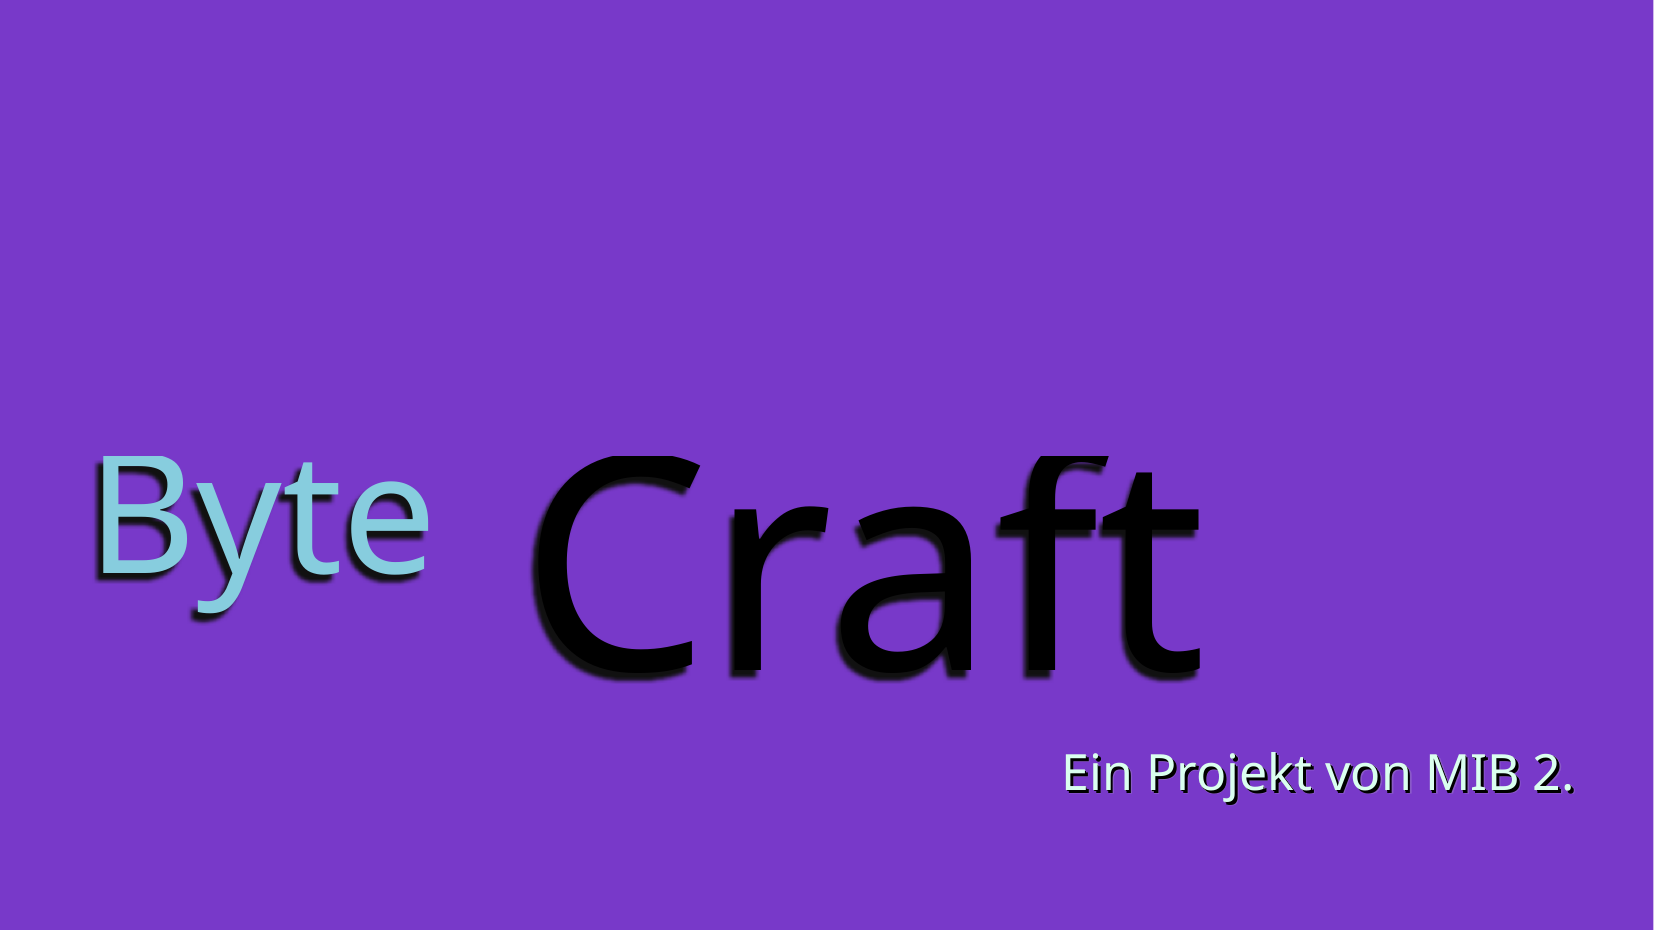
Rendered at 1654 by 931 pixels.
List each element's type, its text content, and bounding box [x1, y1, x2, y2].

title Ein Projekt von MIB 2. [86, 712, 1576, 831]
picture [100, 456, 1501, 676]
